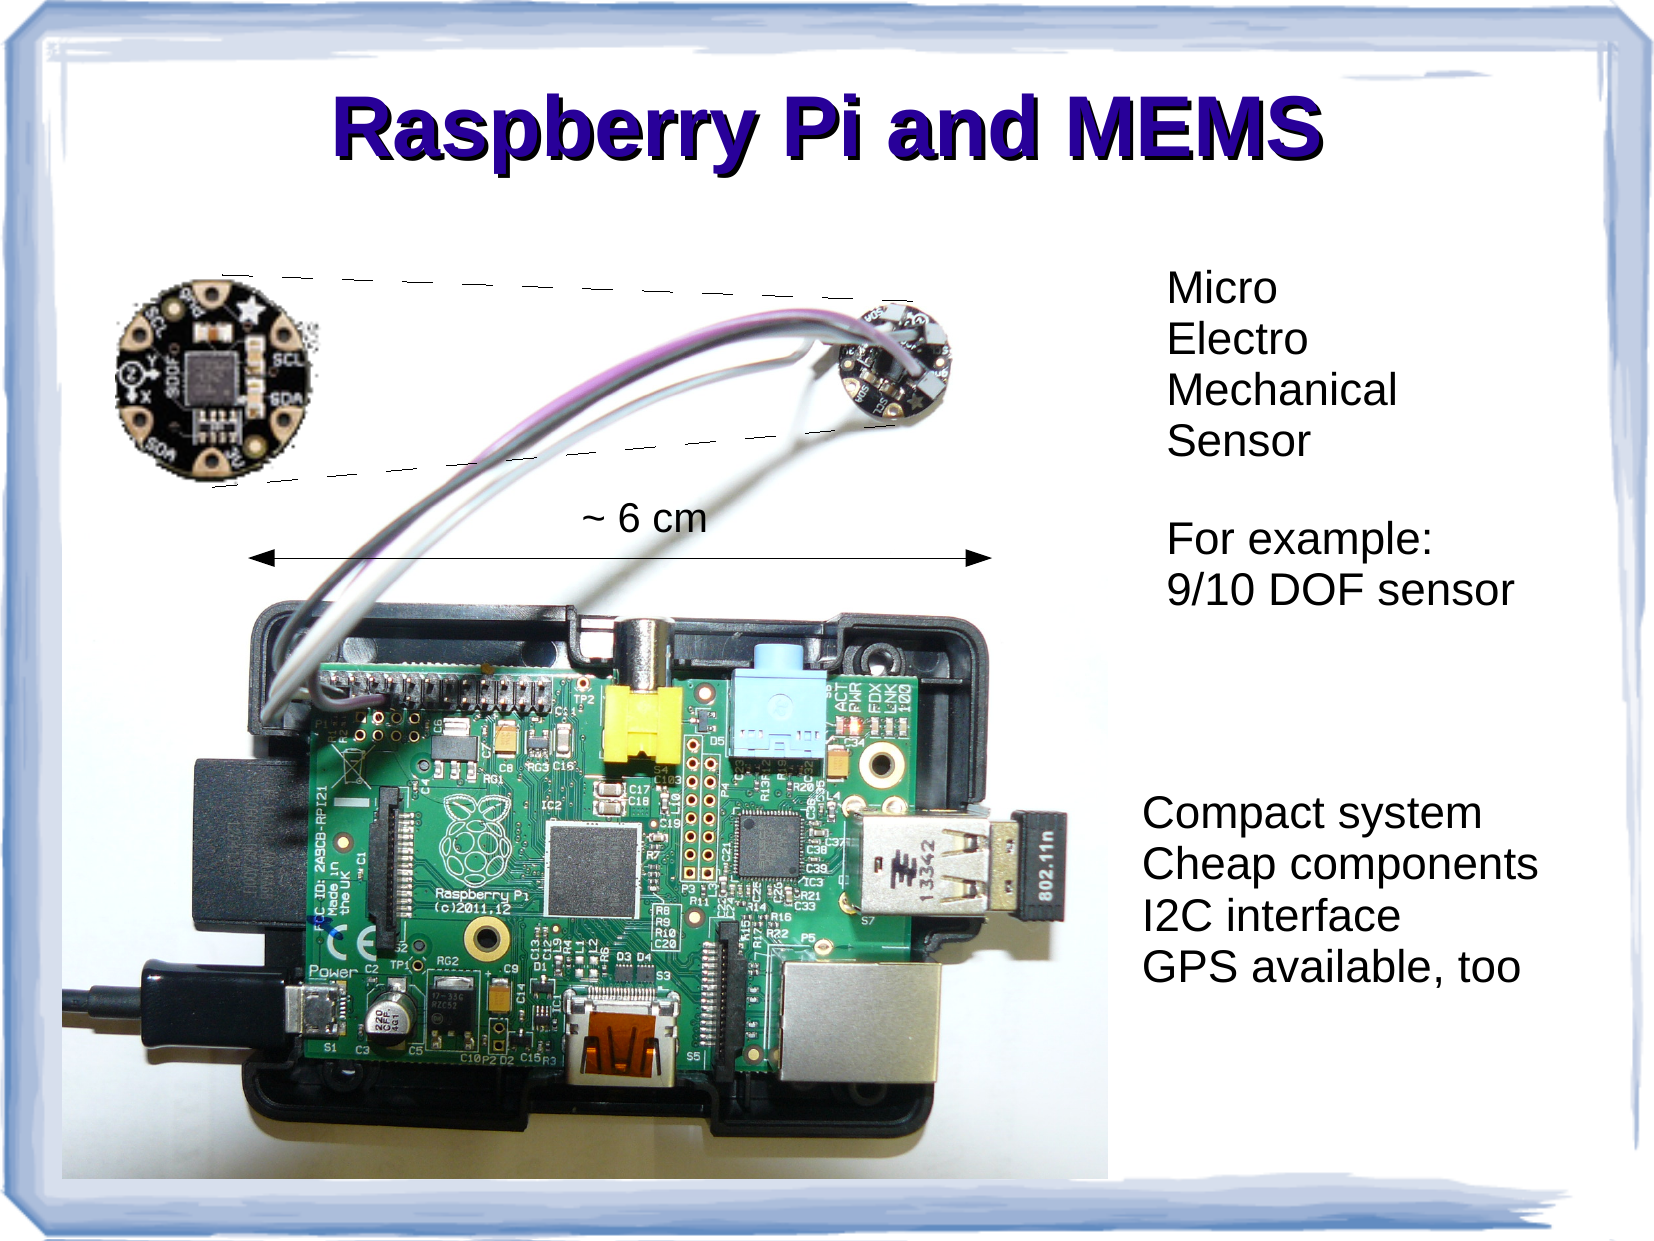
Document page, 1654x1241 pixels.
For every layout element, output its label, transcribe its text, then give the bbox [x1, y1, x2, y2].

picture [0, 0, 1654, 1241]
text_box Compact system Cheap components I2C interface GPS available, too [1127, 779, 1555, 1000]
text_box ~ 6 cm [566, 487, 724, 549]
title Raspberry Pi and MEMS [82, 49, 1571, 204]
text_box Micro Electro Mechanical Sensor For example: 9/10 DOF sensor [1151, 254, 1531, 624]
